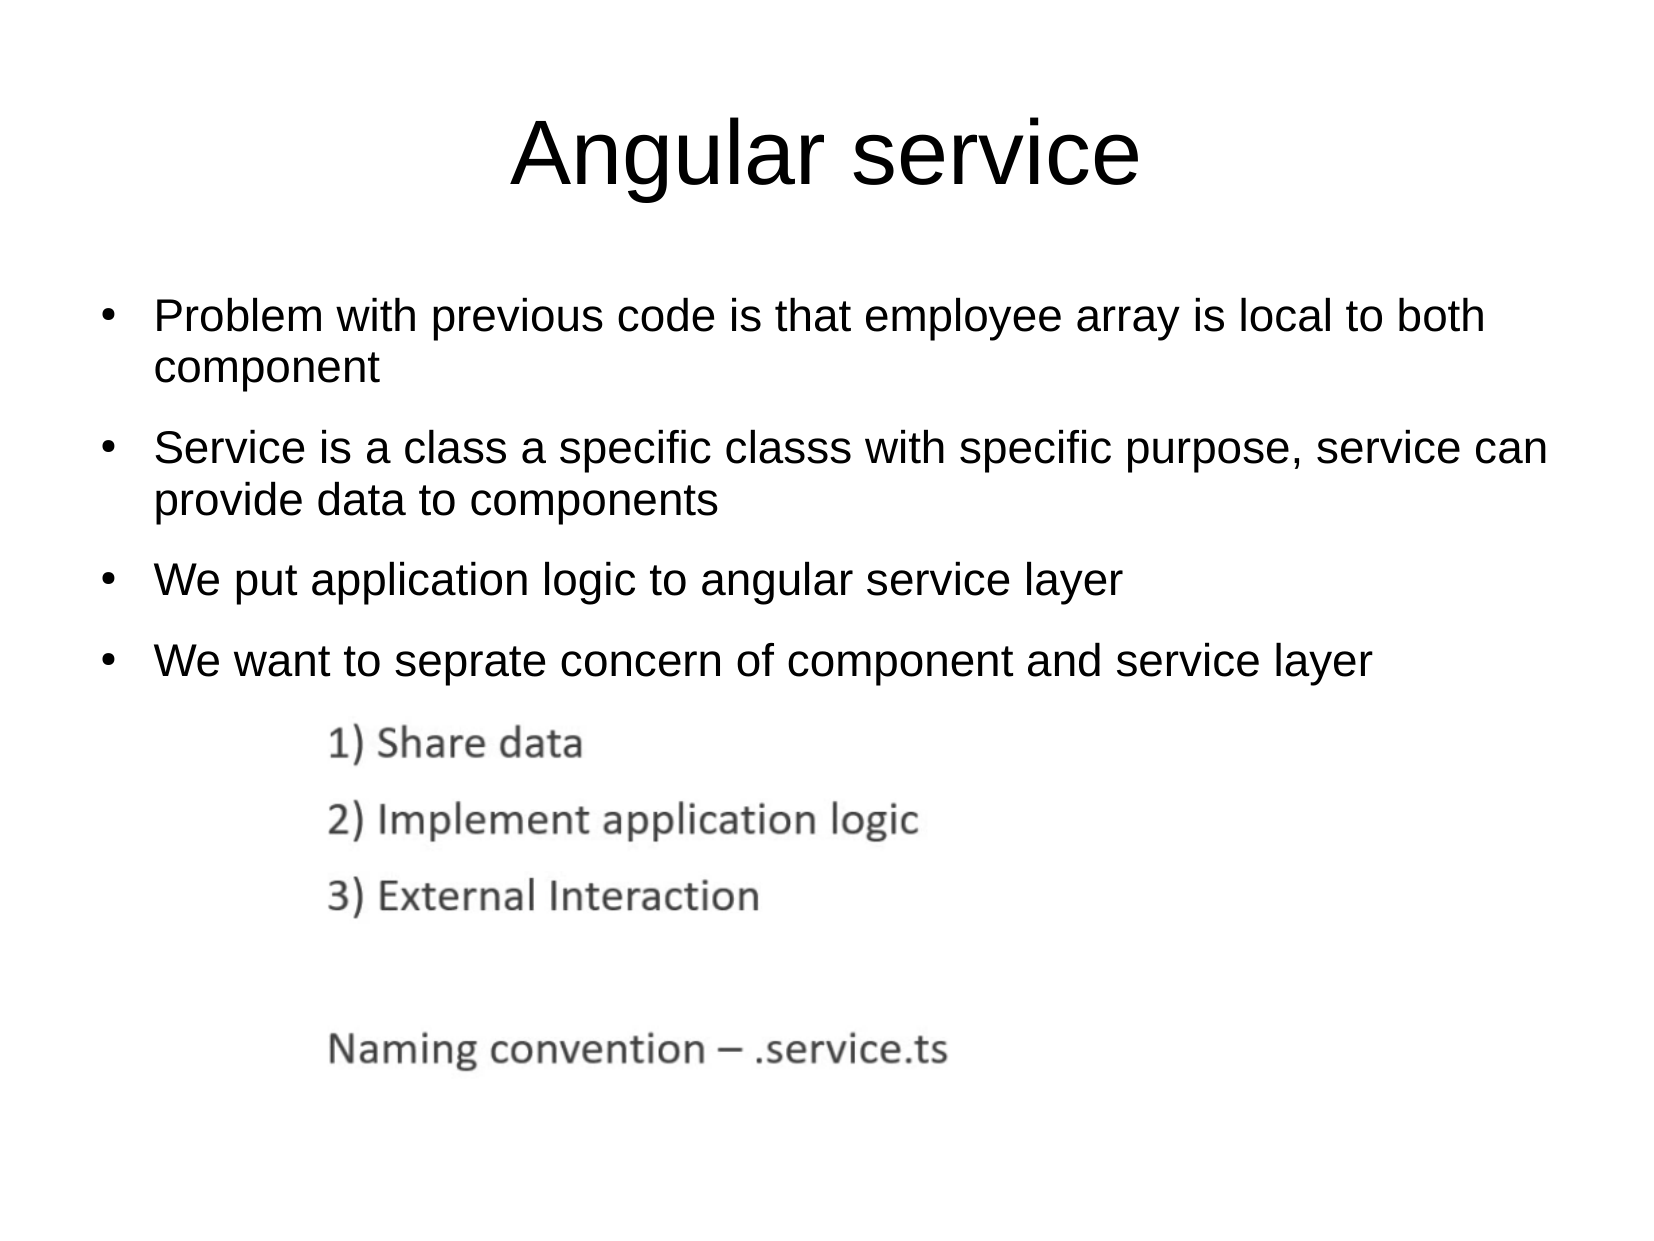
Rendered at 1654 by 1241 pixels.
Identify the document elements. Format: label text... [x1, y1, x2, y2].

picture [296, 715, 992, 1087]
list Problem with previous code is that employee array is local to both component Service is a class a specific classs with specific purpose, service can provide data to components We put application logic to angular service layer We want to seprate concern of component and service layer [82, 290, 1571, 1010]
title Angular service [82, 49, 1571, 257]
